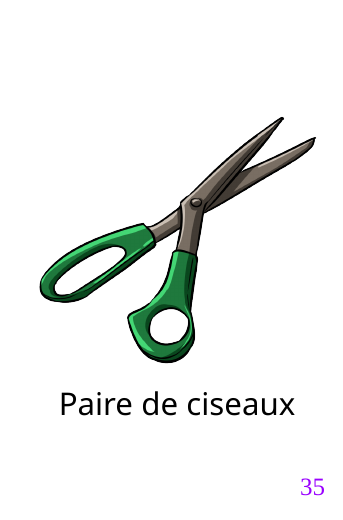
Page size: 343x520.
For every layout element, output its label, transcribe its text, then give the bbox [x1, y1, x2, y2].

text_box Paire de ciseaux [29, 384, 325, 463]
picture [29, 68, 342, 384]
